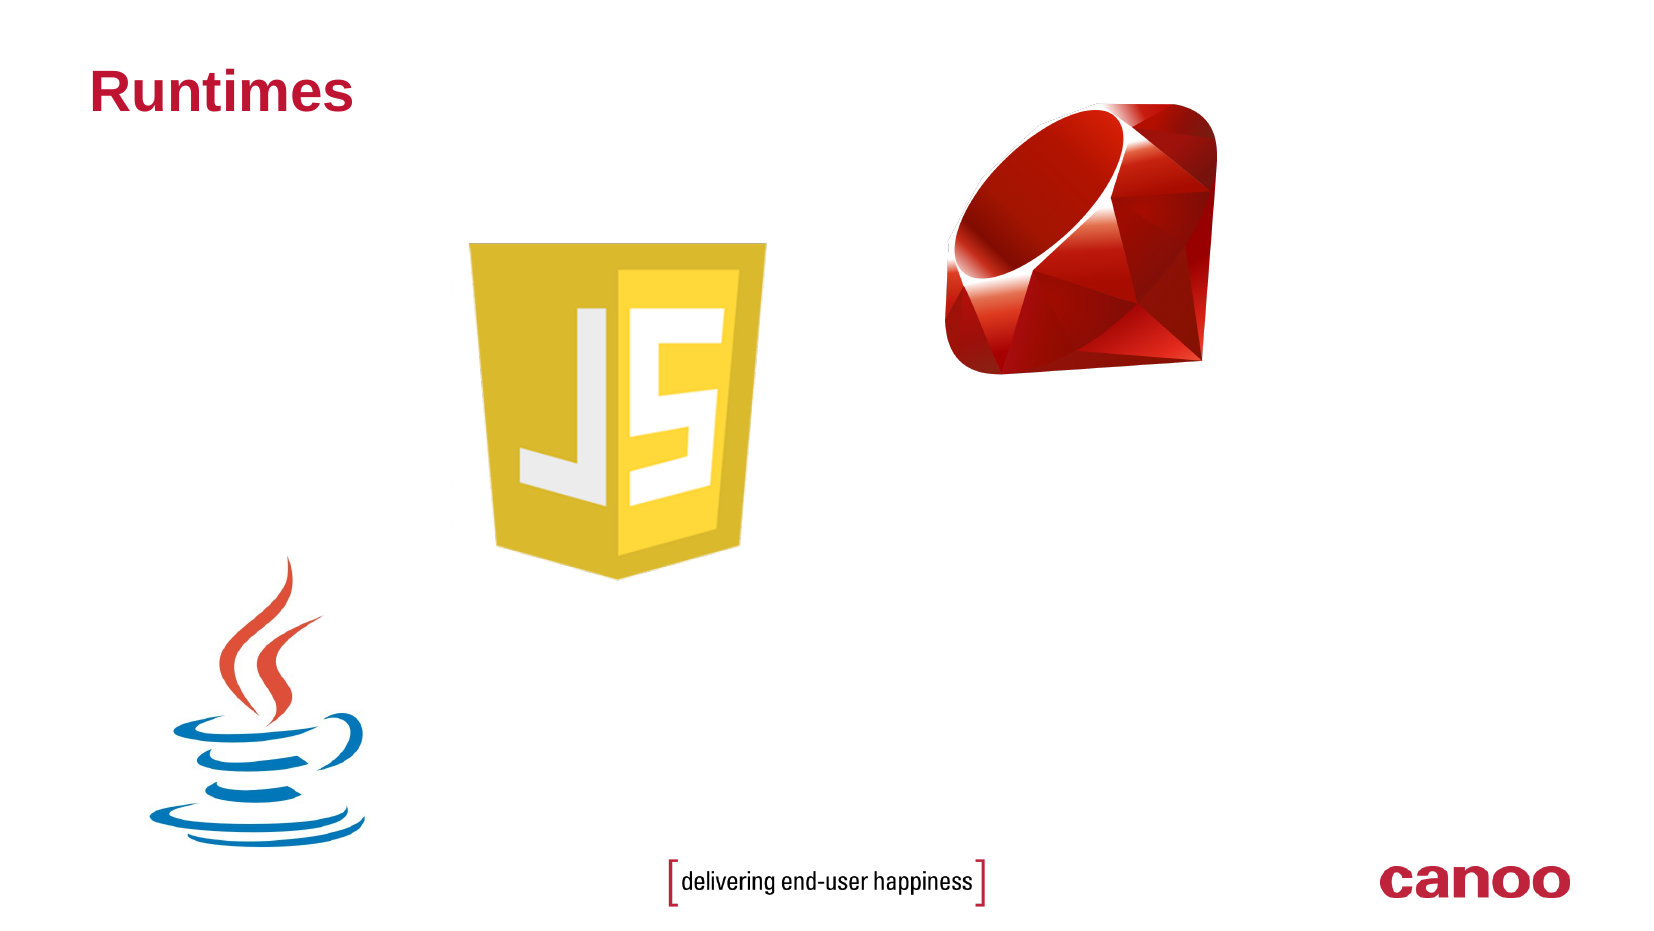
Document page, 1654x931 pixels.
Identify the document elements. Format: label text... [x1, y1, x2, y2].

title Runtimes [75, 45, 1591, 136]
picture [662, 855, 991, 910]
picture [1380, 866, 1570, 898]
picture [135, 103, 1217, 856]
